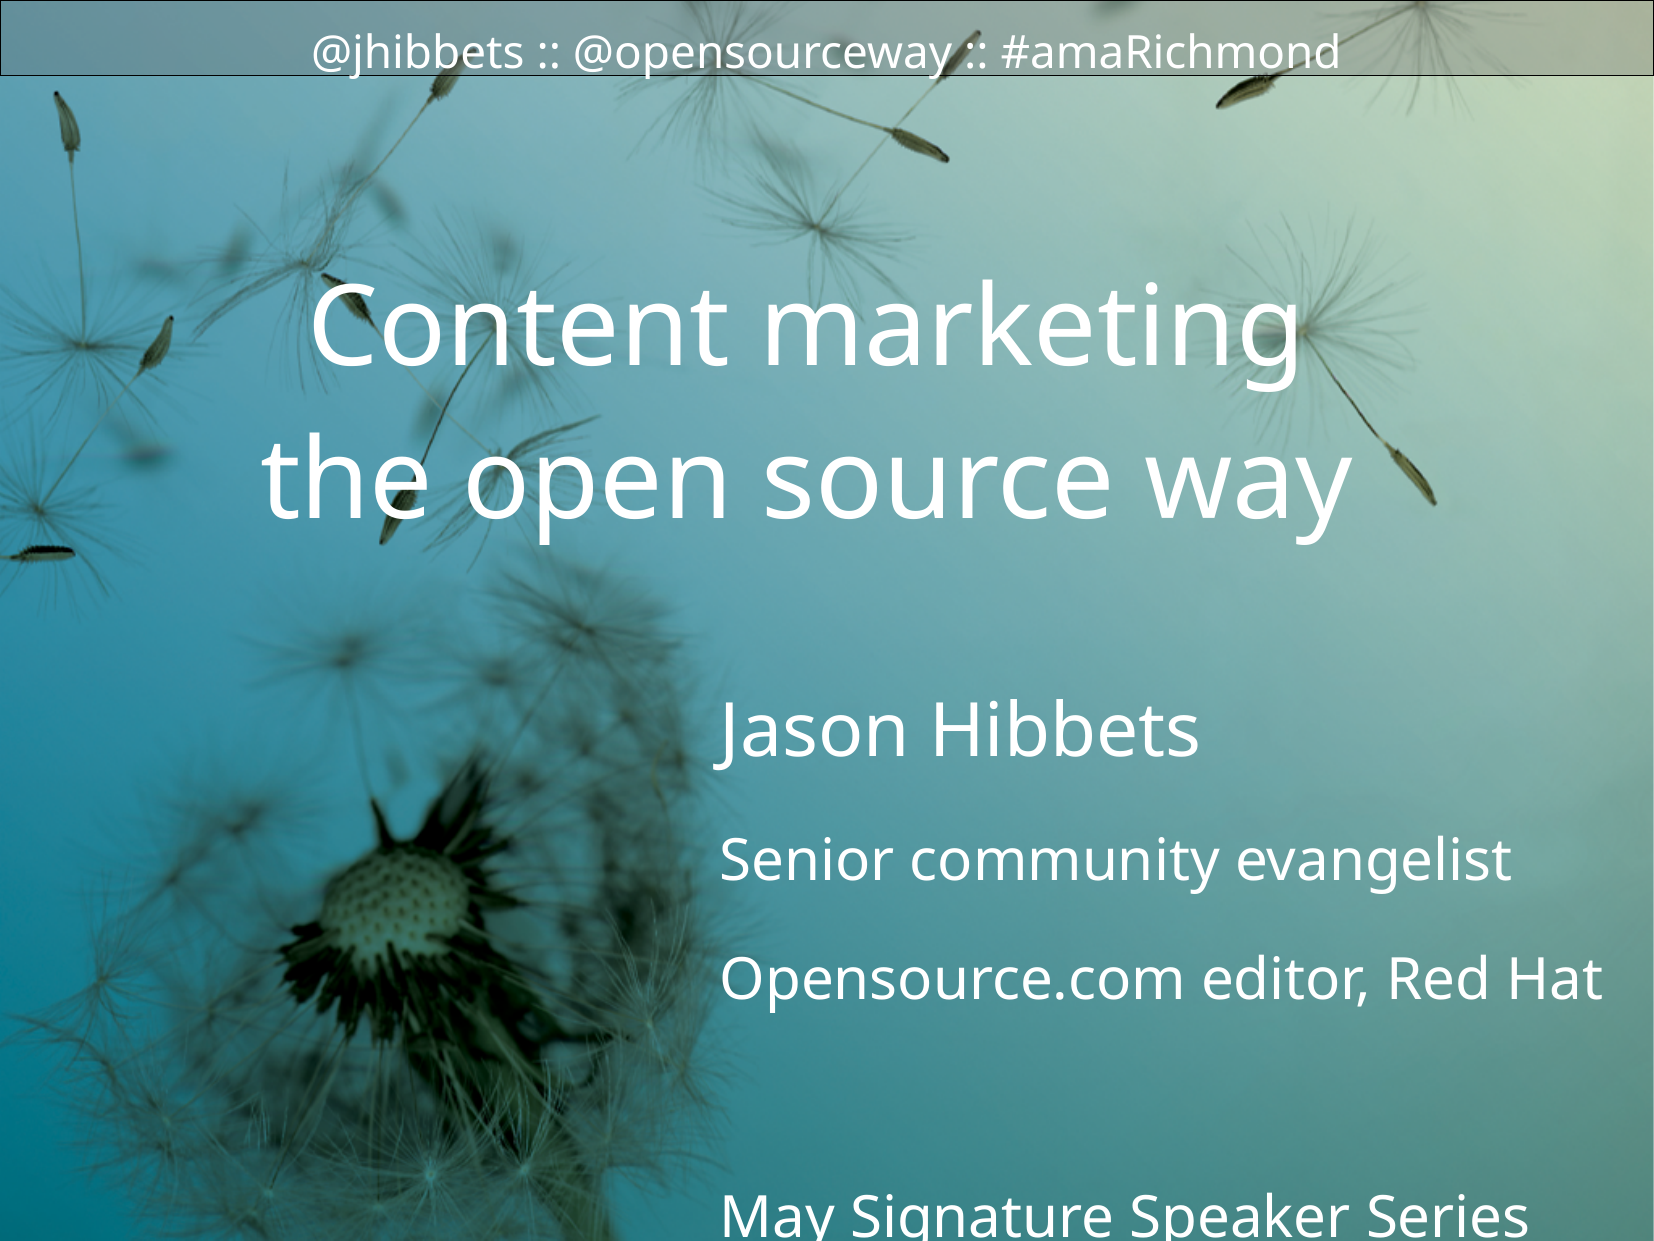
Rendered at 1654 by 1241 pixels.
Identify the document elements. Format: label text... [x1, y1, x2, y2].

picture [928, 1235, 1166, 1241]
picture [822, 1235, 923, 1241]
text_box Jason Hibbets Senior community evangelist Opensource.com editor, Red Hat May Signature Speaker Series AMA Richmond May 19, 2016 [705, 618, 1651, 1235]
text_box Content marketing the open source way [41, 237, 1572, 479]
picture [0, 76, 1654, 1241]
